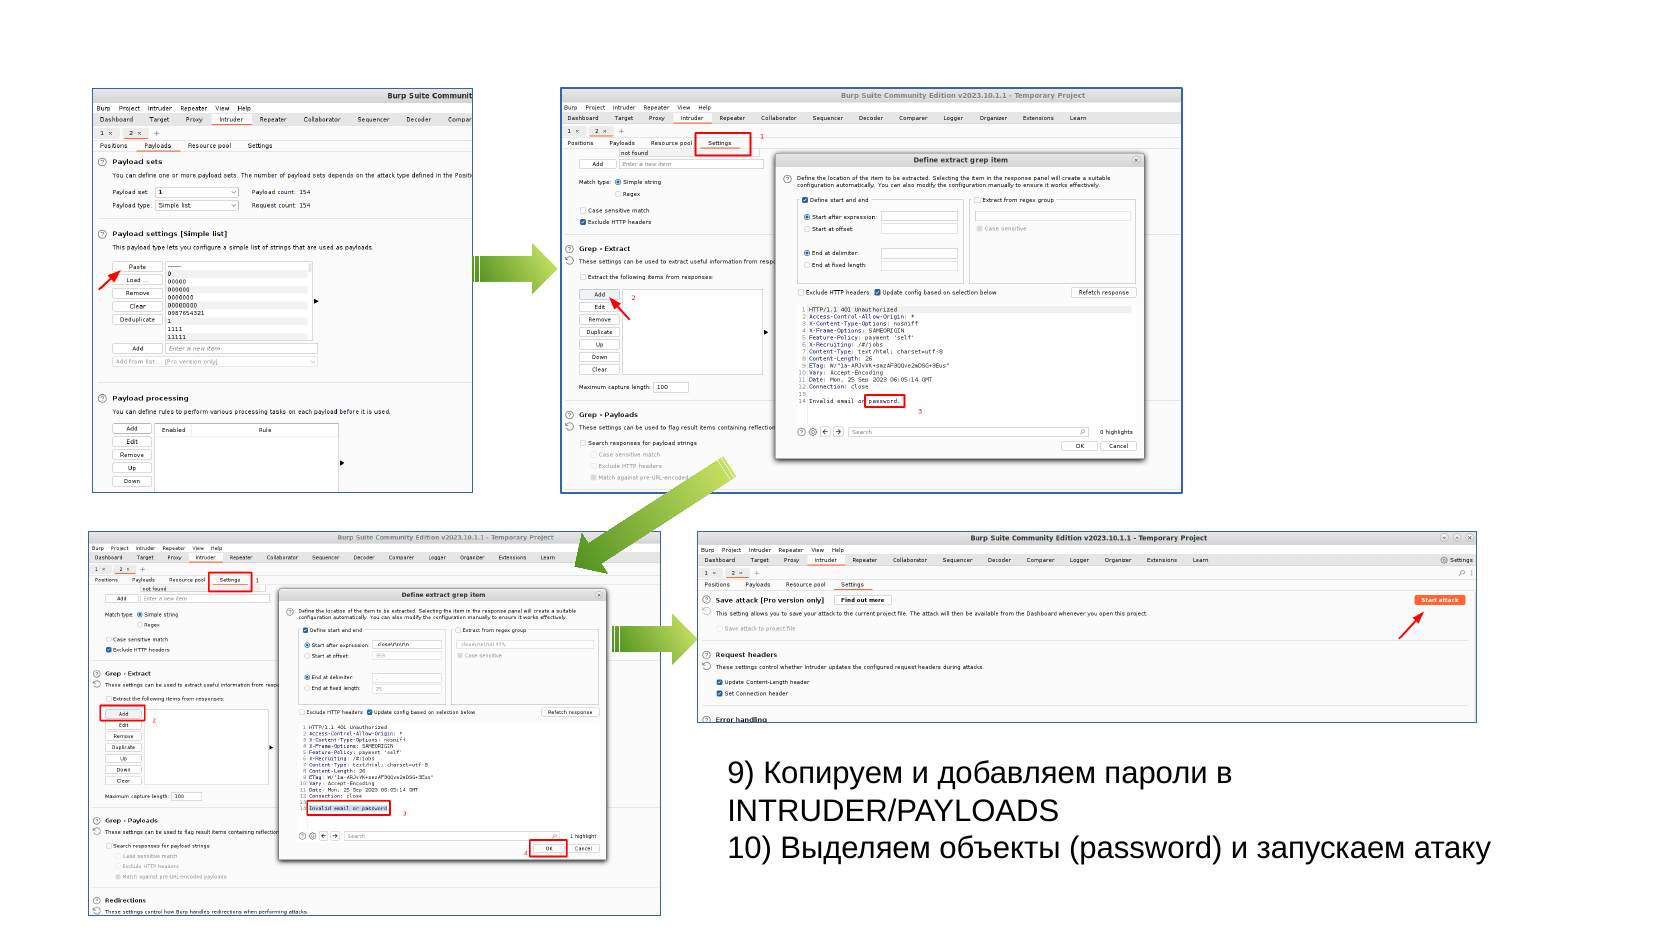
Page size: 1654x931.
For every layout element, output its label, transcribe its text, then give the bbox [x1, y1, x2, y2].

picture [697, 531, 1477, 723]
text_box 9) Копируем и добавляем пароли в INTRUDER/PAYLOADS 10) Выделяем объекты (password) и запускаем атаку [712, 745, 1582, 911]
picture [562, 88, 1182, 492]
picture [92, 88, 473, 493]
text_box [480, 243, 558, 294]
text_box [574, 456, 736, 574]
text_box [475, 256, 479, 282]
text_box [620, 614, 698, 665]
text_box [615, 626, 619, 652]
picture [88, 531, 661, 916]
